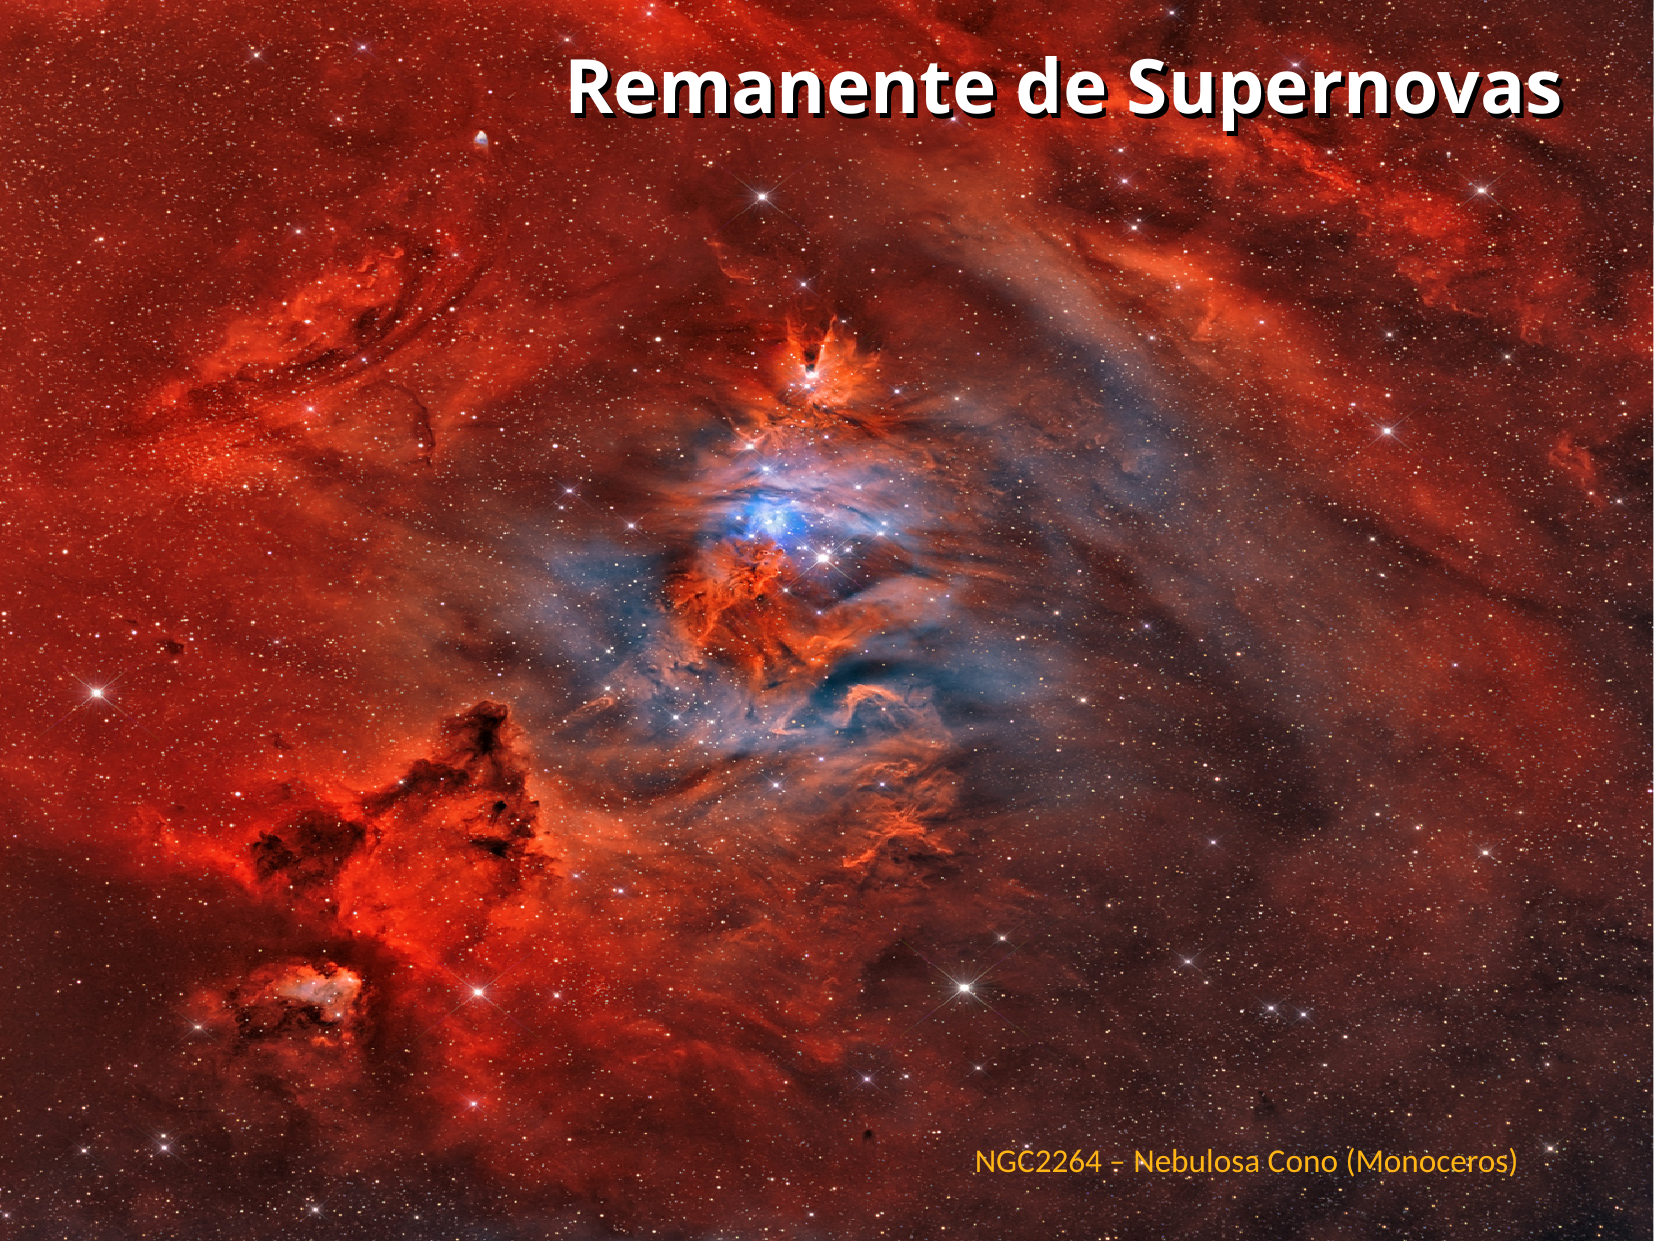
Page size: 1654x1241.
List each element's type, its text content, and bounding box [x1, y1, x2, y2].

title Remanente de Supernovas [75, 19, 1564, 151]
text_box NGC2264 – Nebulosa Cono (Monoceros) [960, 1140, 1600, 1196]
picture [0, 0, 1654, 1241]
